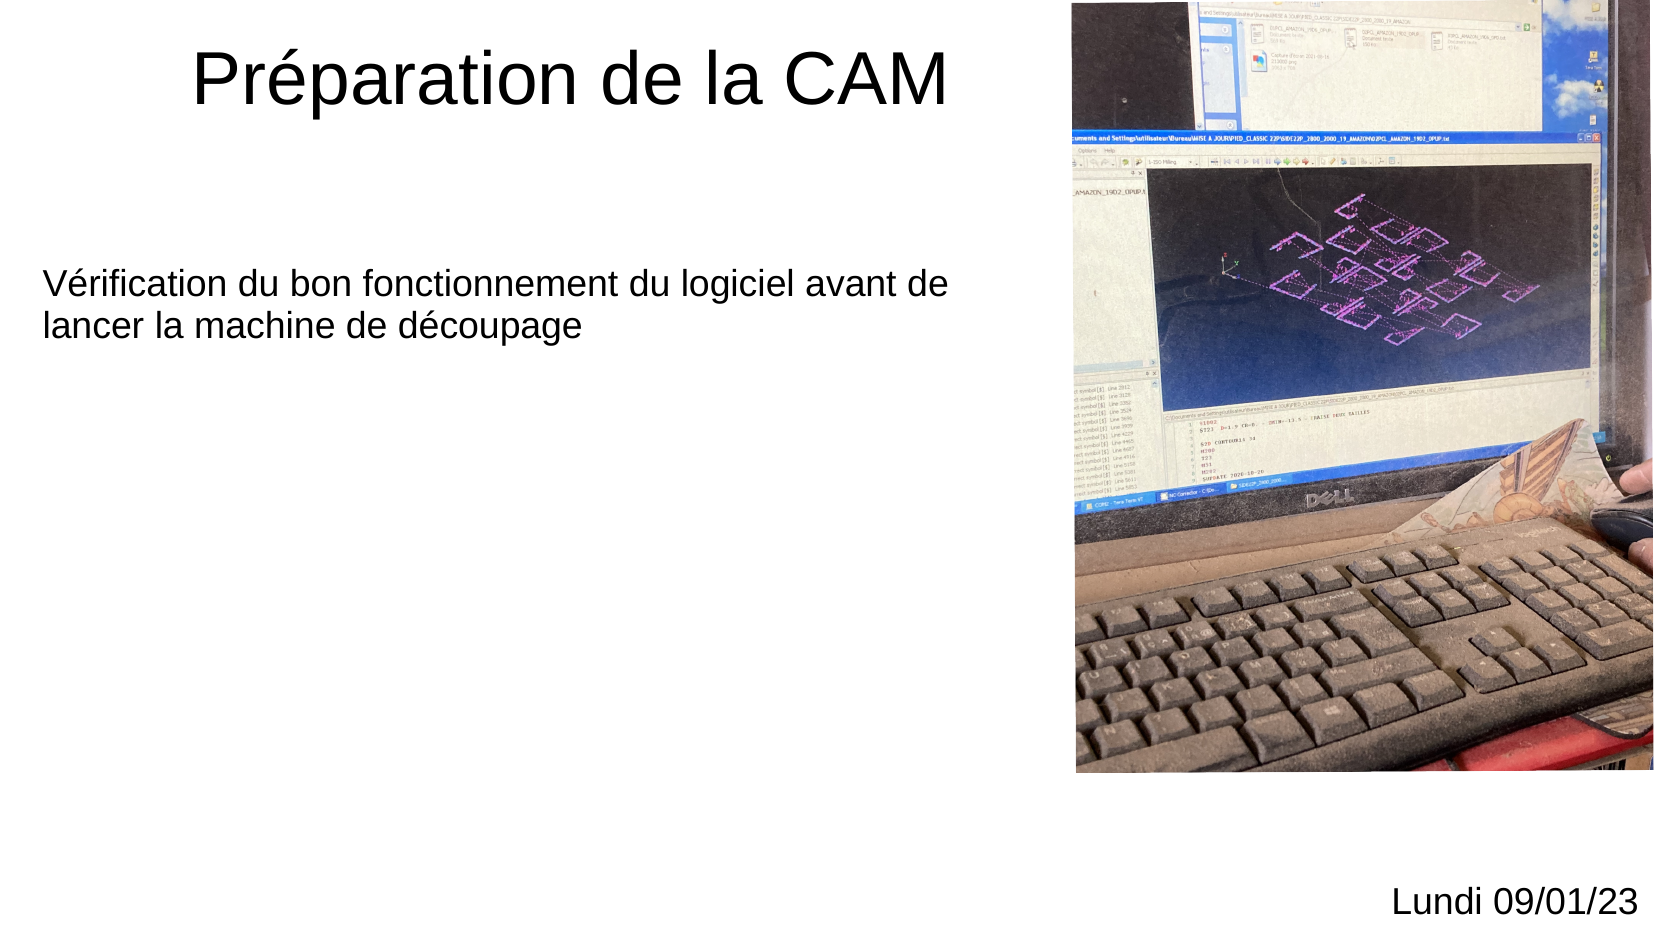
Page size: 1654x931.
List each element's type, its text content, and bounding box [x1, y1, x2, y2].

picture [1071, 0, 1654, 773]
text_box Lundi 09/01/23 [1376, 873, 1654, 931]
text_box Vérification du bon fonctionnement du logiciel avant de lancer la machine de découpage [27, 255, 975, 355]
text_box Préparation de la CAM [177, 29, 966, 129]
